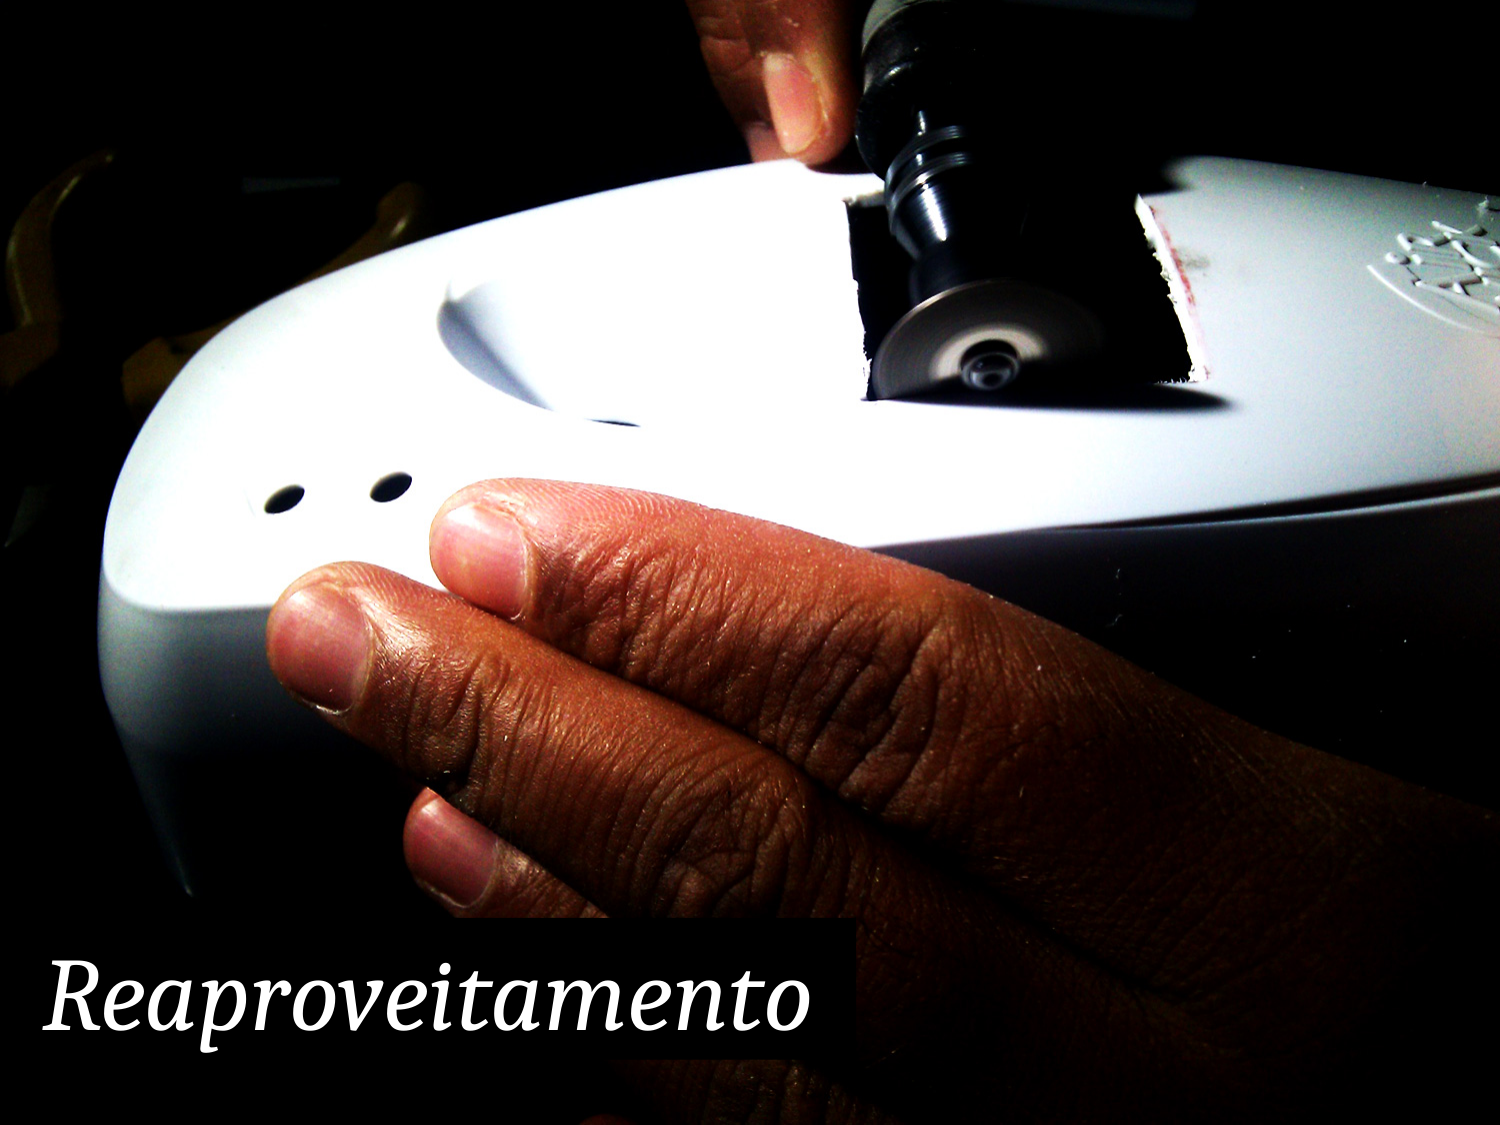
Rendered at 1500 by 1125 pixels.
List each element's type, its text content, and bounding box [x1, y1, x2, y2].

text_box Reaproveitamento [0, 917, 857, 1060]
picture [0, 0, 1500, 1125]
